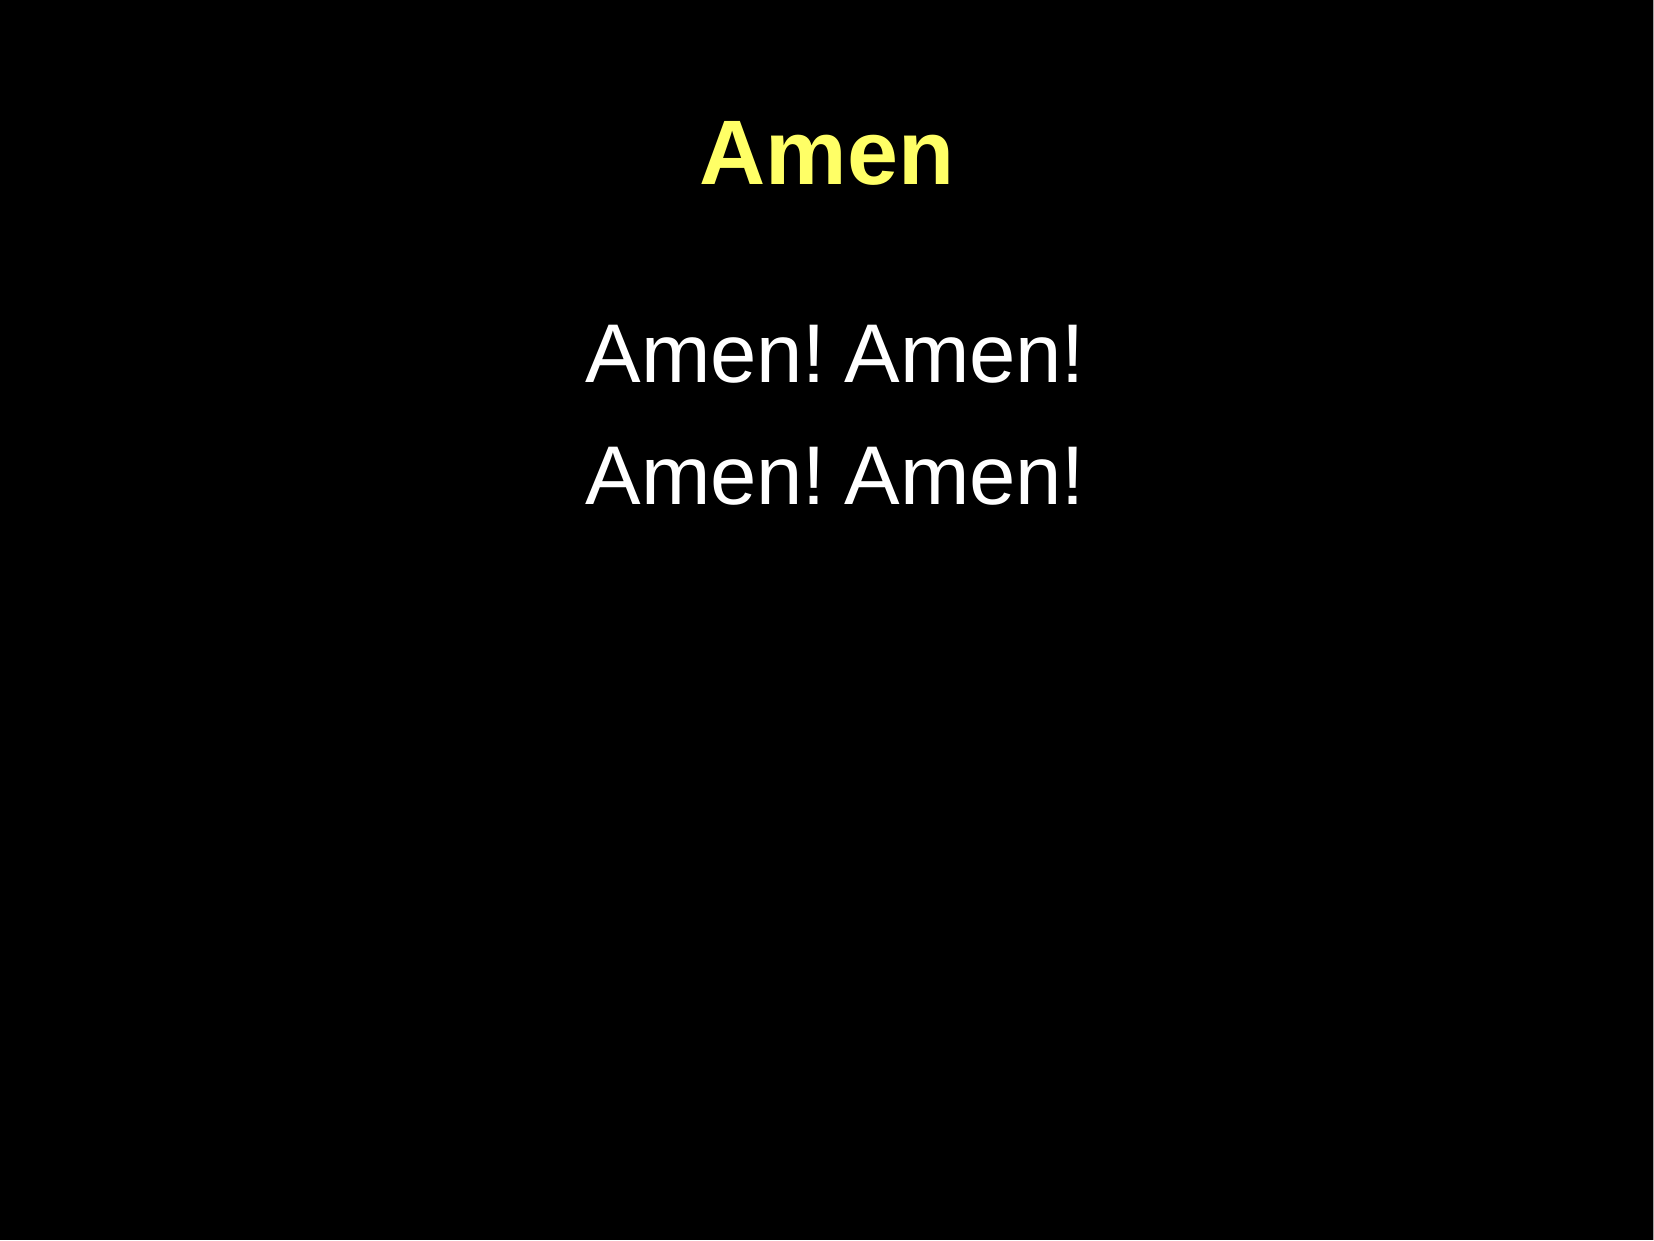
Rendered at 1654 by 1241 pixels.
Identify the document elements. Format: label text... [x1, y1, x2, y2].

title Amen [82, 49, 1571, 257]
list Amen! Amen! Amen! Amen! [0, 307, 1654, 1241]
